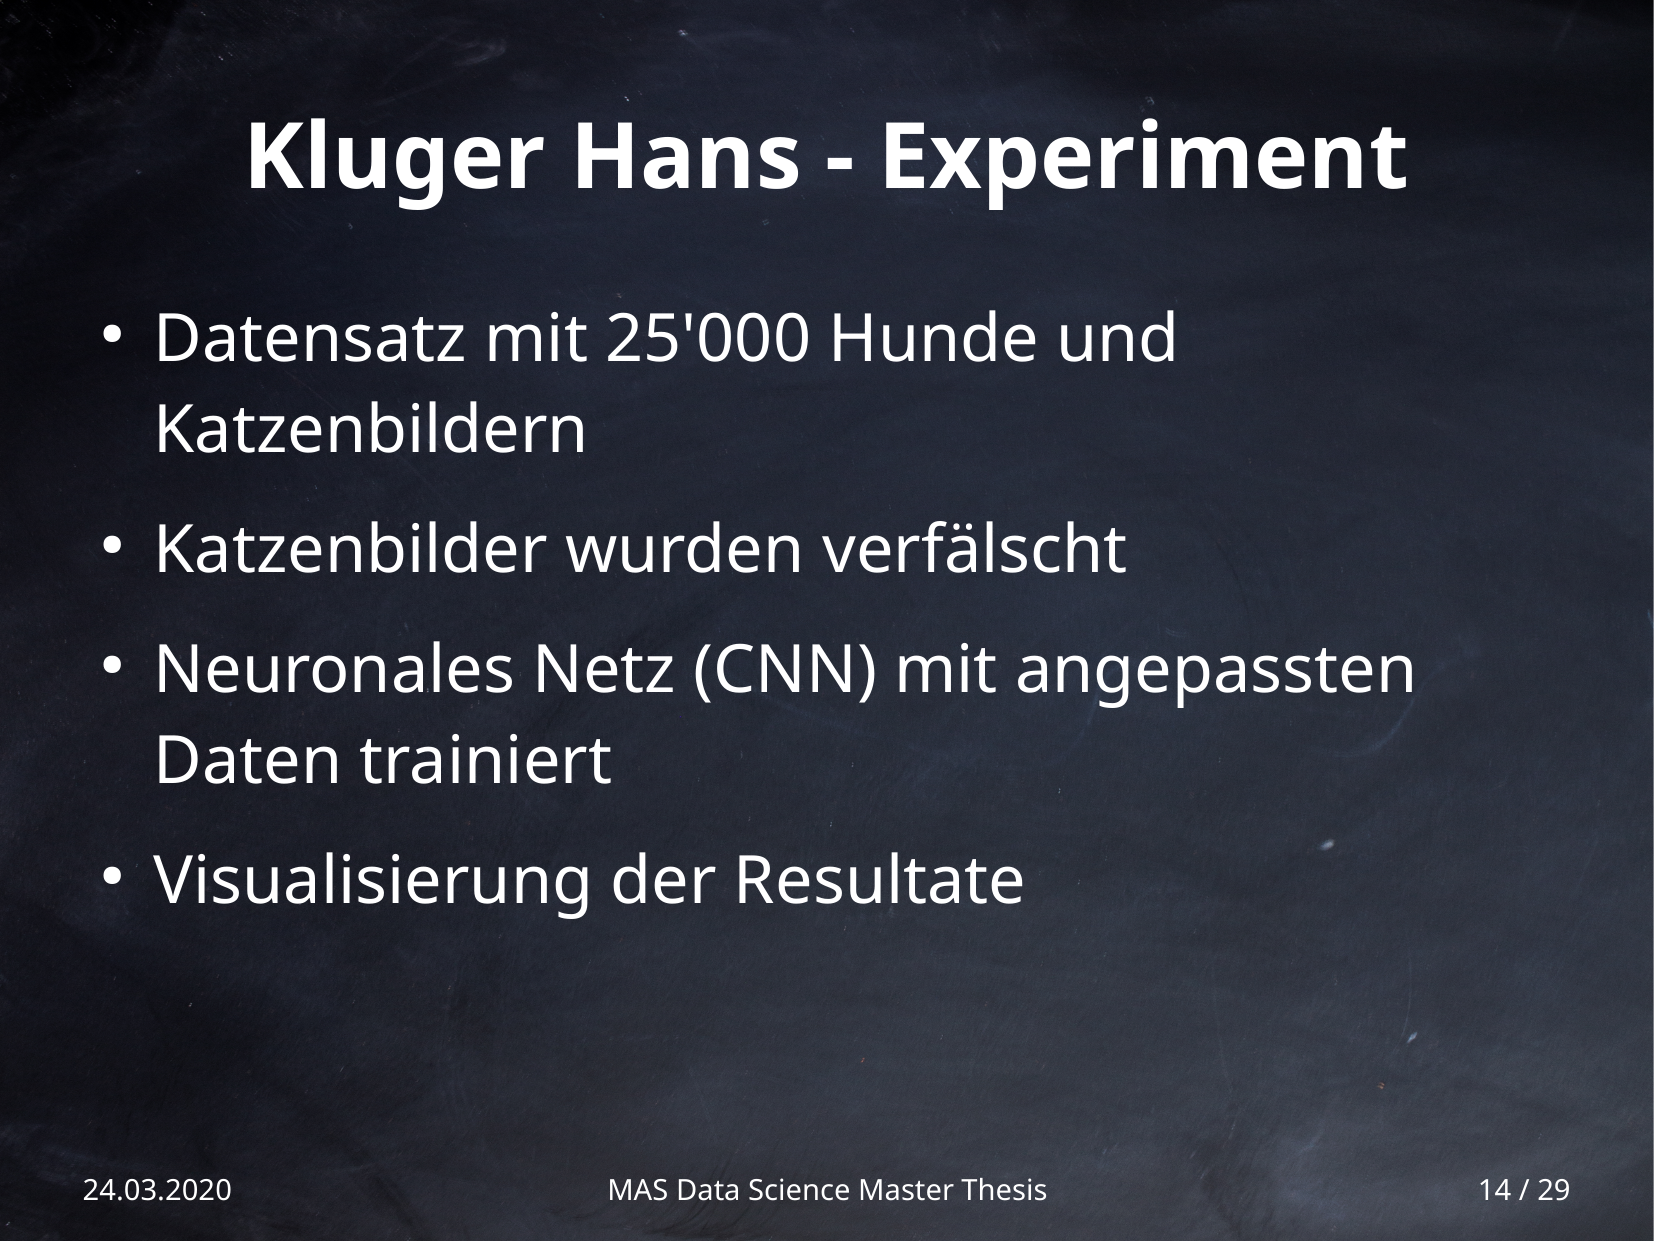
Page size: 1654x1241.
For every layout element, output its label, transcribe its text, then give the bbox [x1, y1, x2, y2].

title Kluger Hans - Experiment [82, 49, 1571, 257]
picture [0, 0, 1654, 1241]
list Datensatz mit 25'000 Hunde und Katzenbildern Katzenbilder wurden verfälscht Neuronales Netz (CNN) mit angepassten Daten trainiert Visualisierung der Resultate [82, 290, 1571, 1146]
